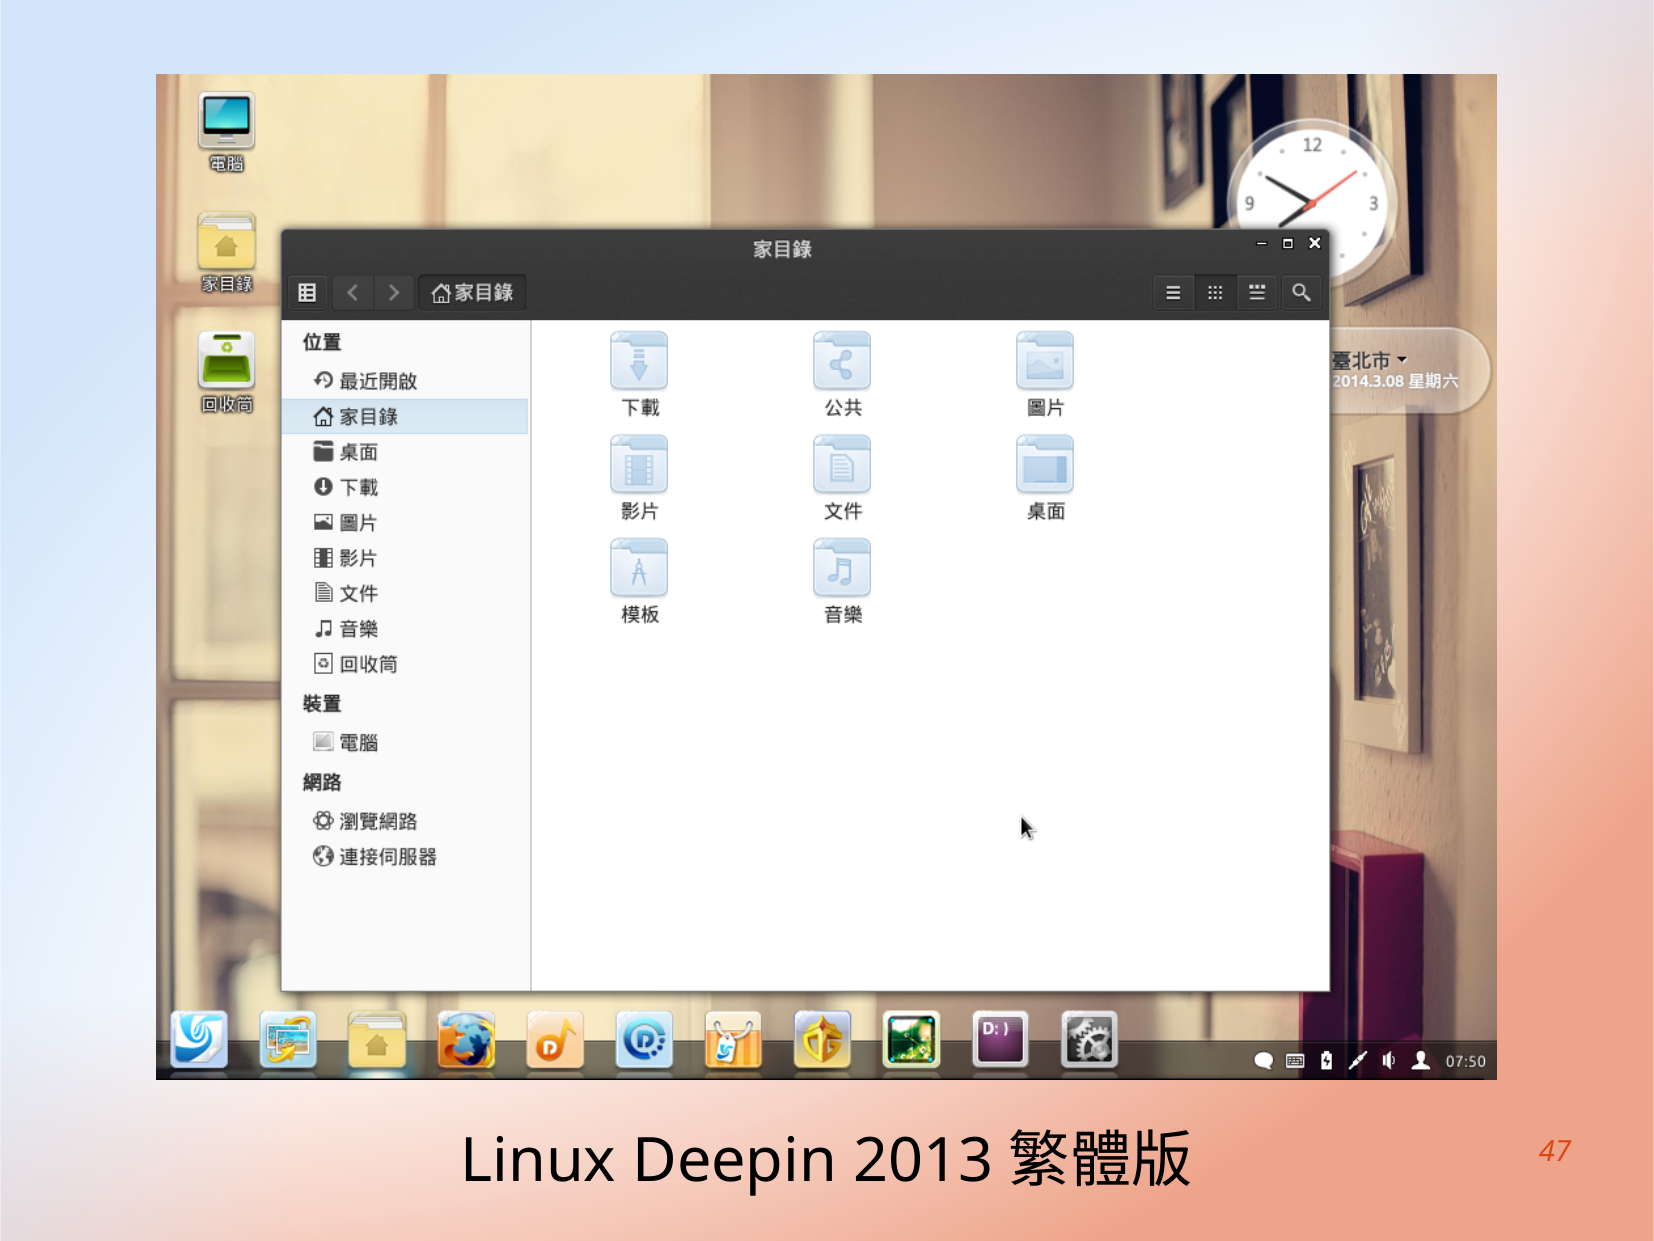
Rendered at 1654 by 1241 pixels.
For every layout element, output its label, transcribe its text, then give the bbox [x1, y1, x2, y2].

list Linux Deepin 2013繁體版 [82, 1110, 1571, 1201]
picture [0, 0, 1654, 1241]
